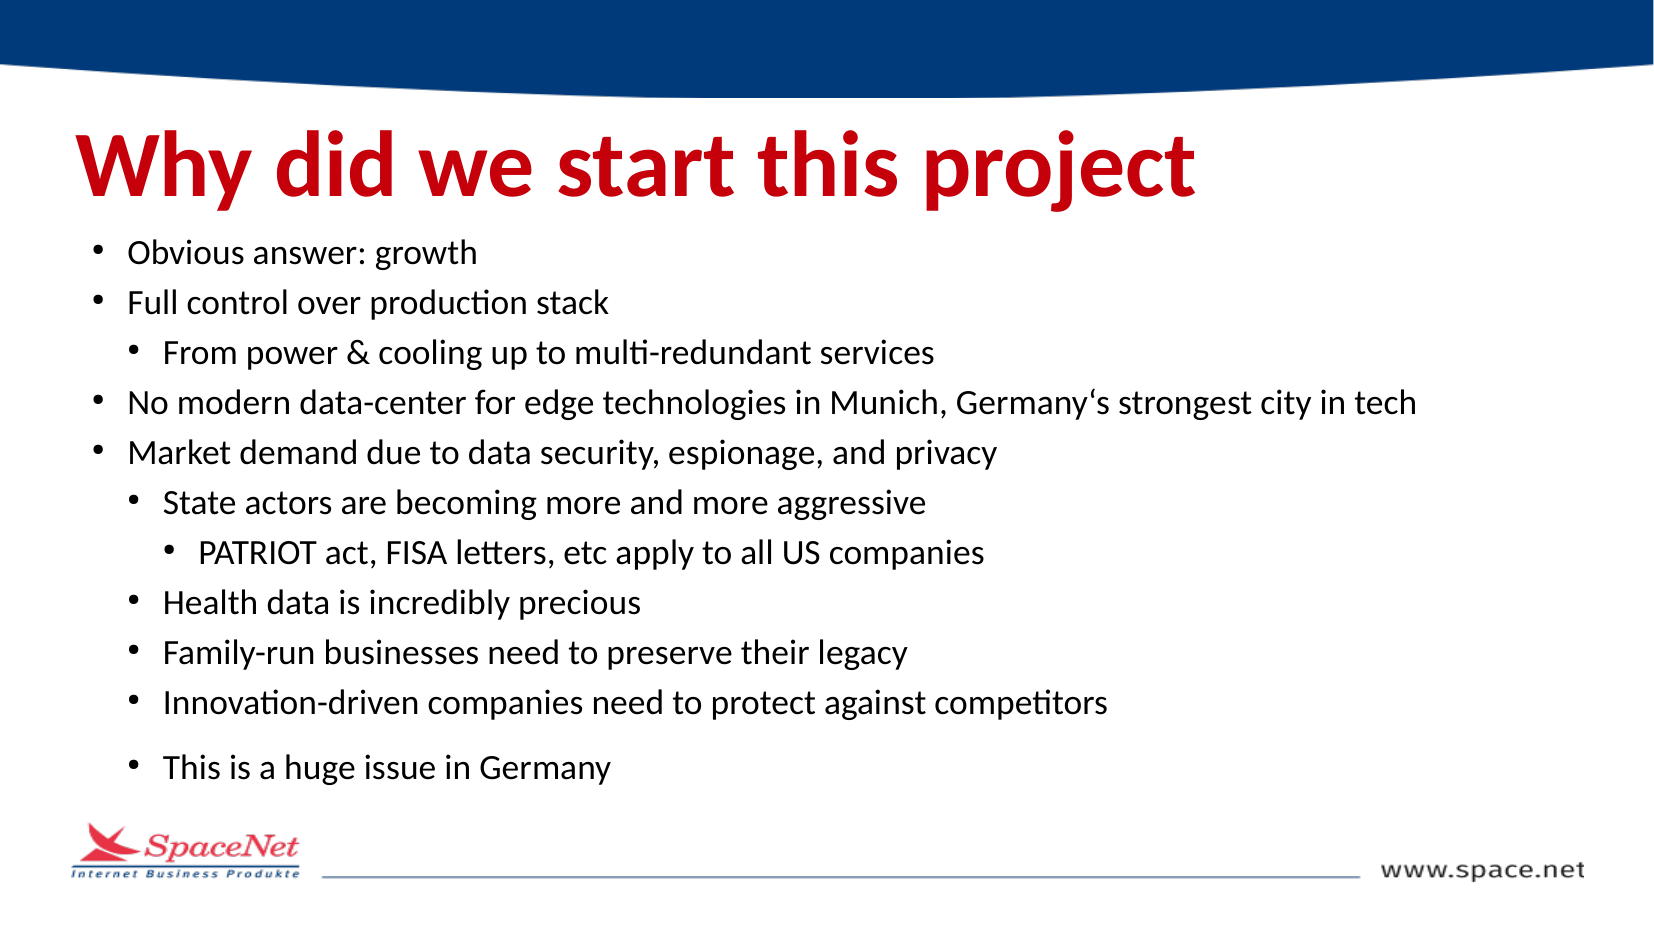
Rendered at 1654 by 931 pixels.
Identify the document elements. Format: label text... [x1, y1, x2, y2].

text_box Why did we start this project [60, 95, 1576, 223]
text_box Obvious answer: growth Full control over production stack From power & cooling up to multi-redundant services No modern data-center for edge technologies in Munich, Germany‘s strongest city in tech Market demand due to data security, espionage, and privacy State actors are becoming more and more aggressive PATRIOT act, FISA letters, etc apply to all US companies Health data is incredibly precious Family-run businesses need to preserve their legacy Innovation-driven companies need to protect against competitors This is a huge issue in Germany [77, 223, 1576, 795]
